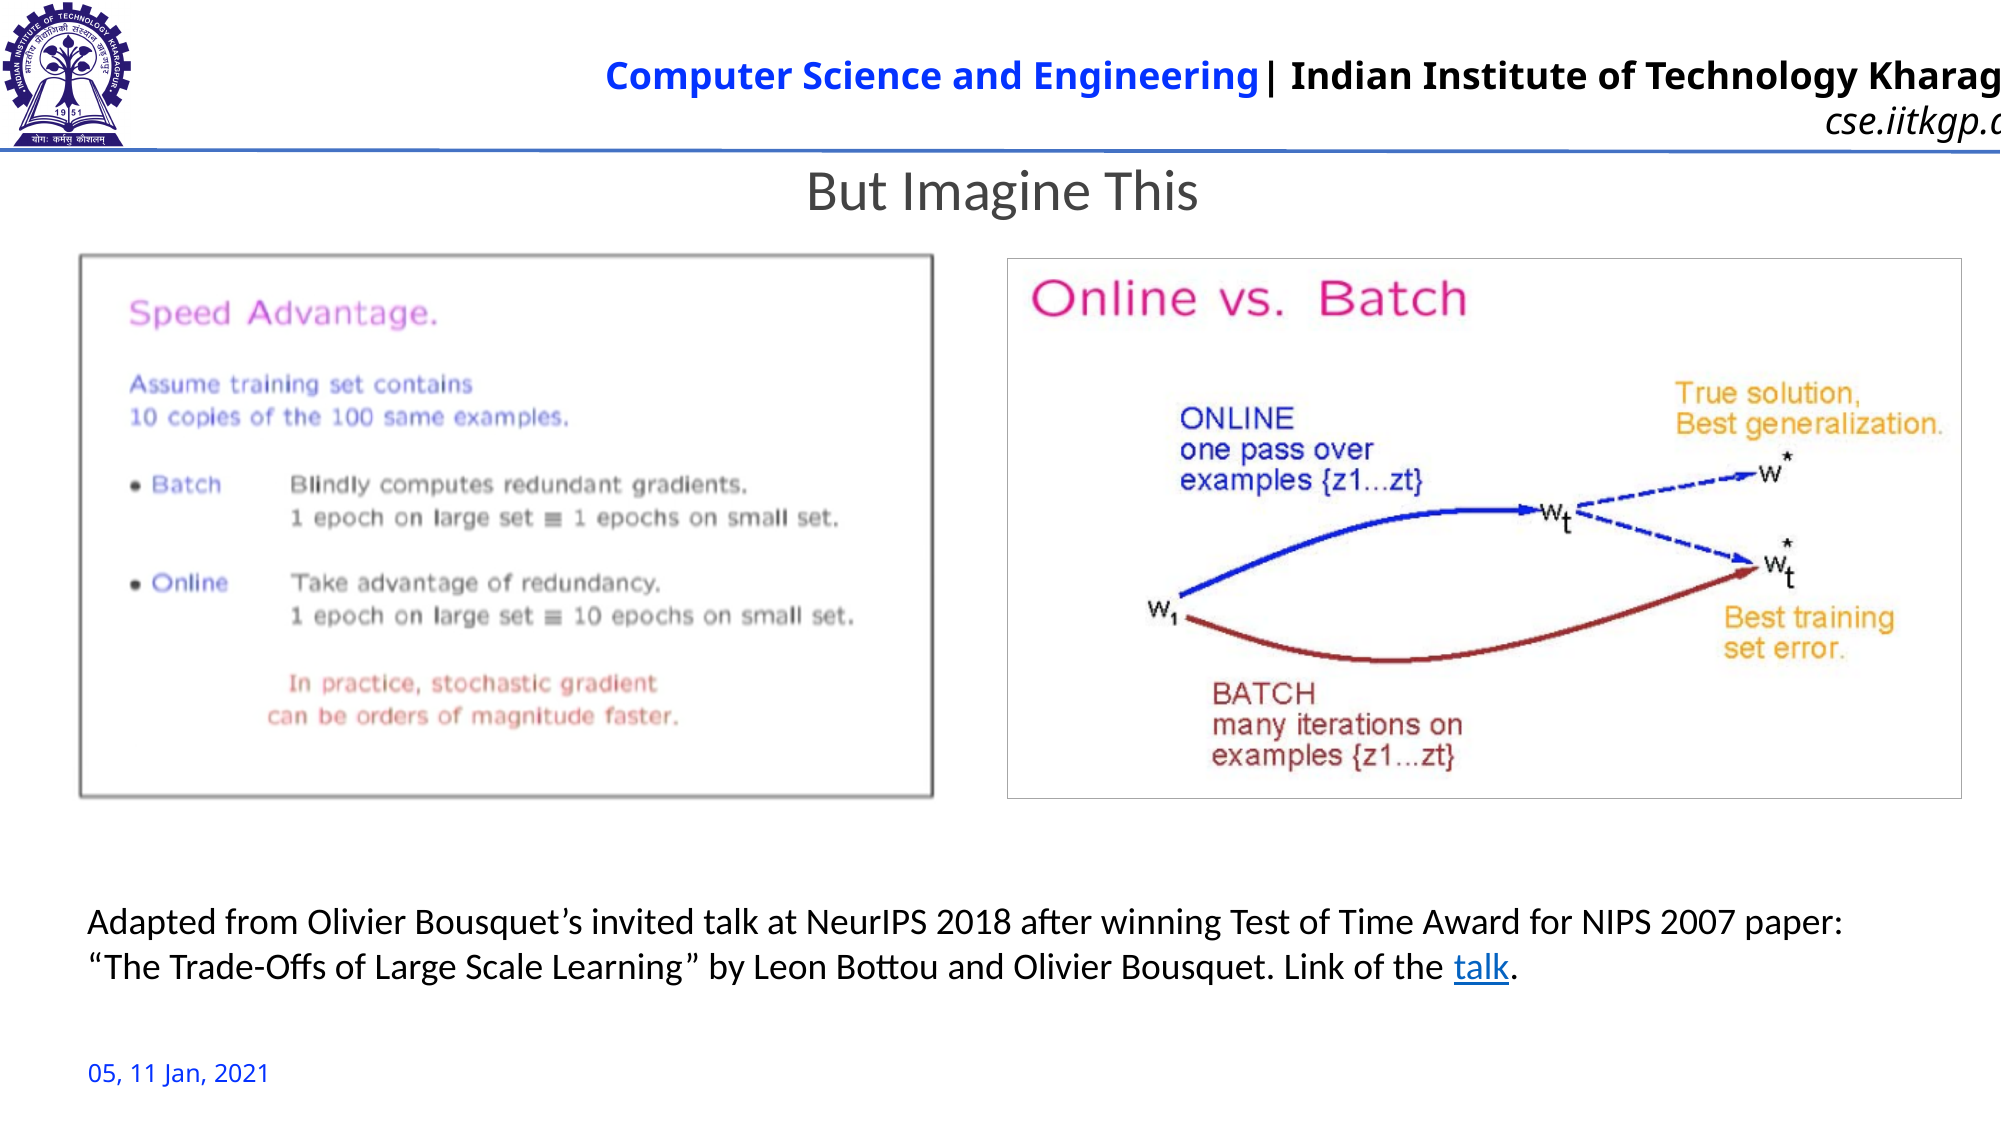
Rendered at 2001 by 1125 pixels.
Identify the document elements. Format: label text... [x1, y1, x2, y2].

slide_number 05, 11 Jan, 2021 [72, 1042, 331, 1103]
text_box Adapted from Olivier Bousquet’s invited talk at NeurIPS 2018 after winning Test of Time Award for NIPS 2007 paper: “The Trade-Offs of Large Scale Learning” by Leon Bottou and Olivier Bousquet. Link of the talk. [72, 889, 1943, 995]
picture [2, 2, 131, 147]
text_box But Imagine This [305, 136, 1702, 232]
picture [72, 242, 937, 805]
picture [1007, 258, 1962, 799]
